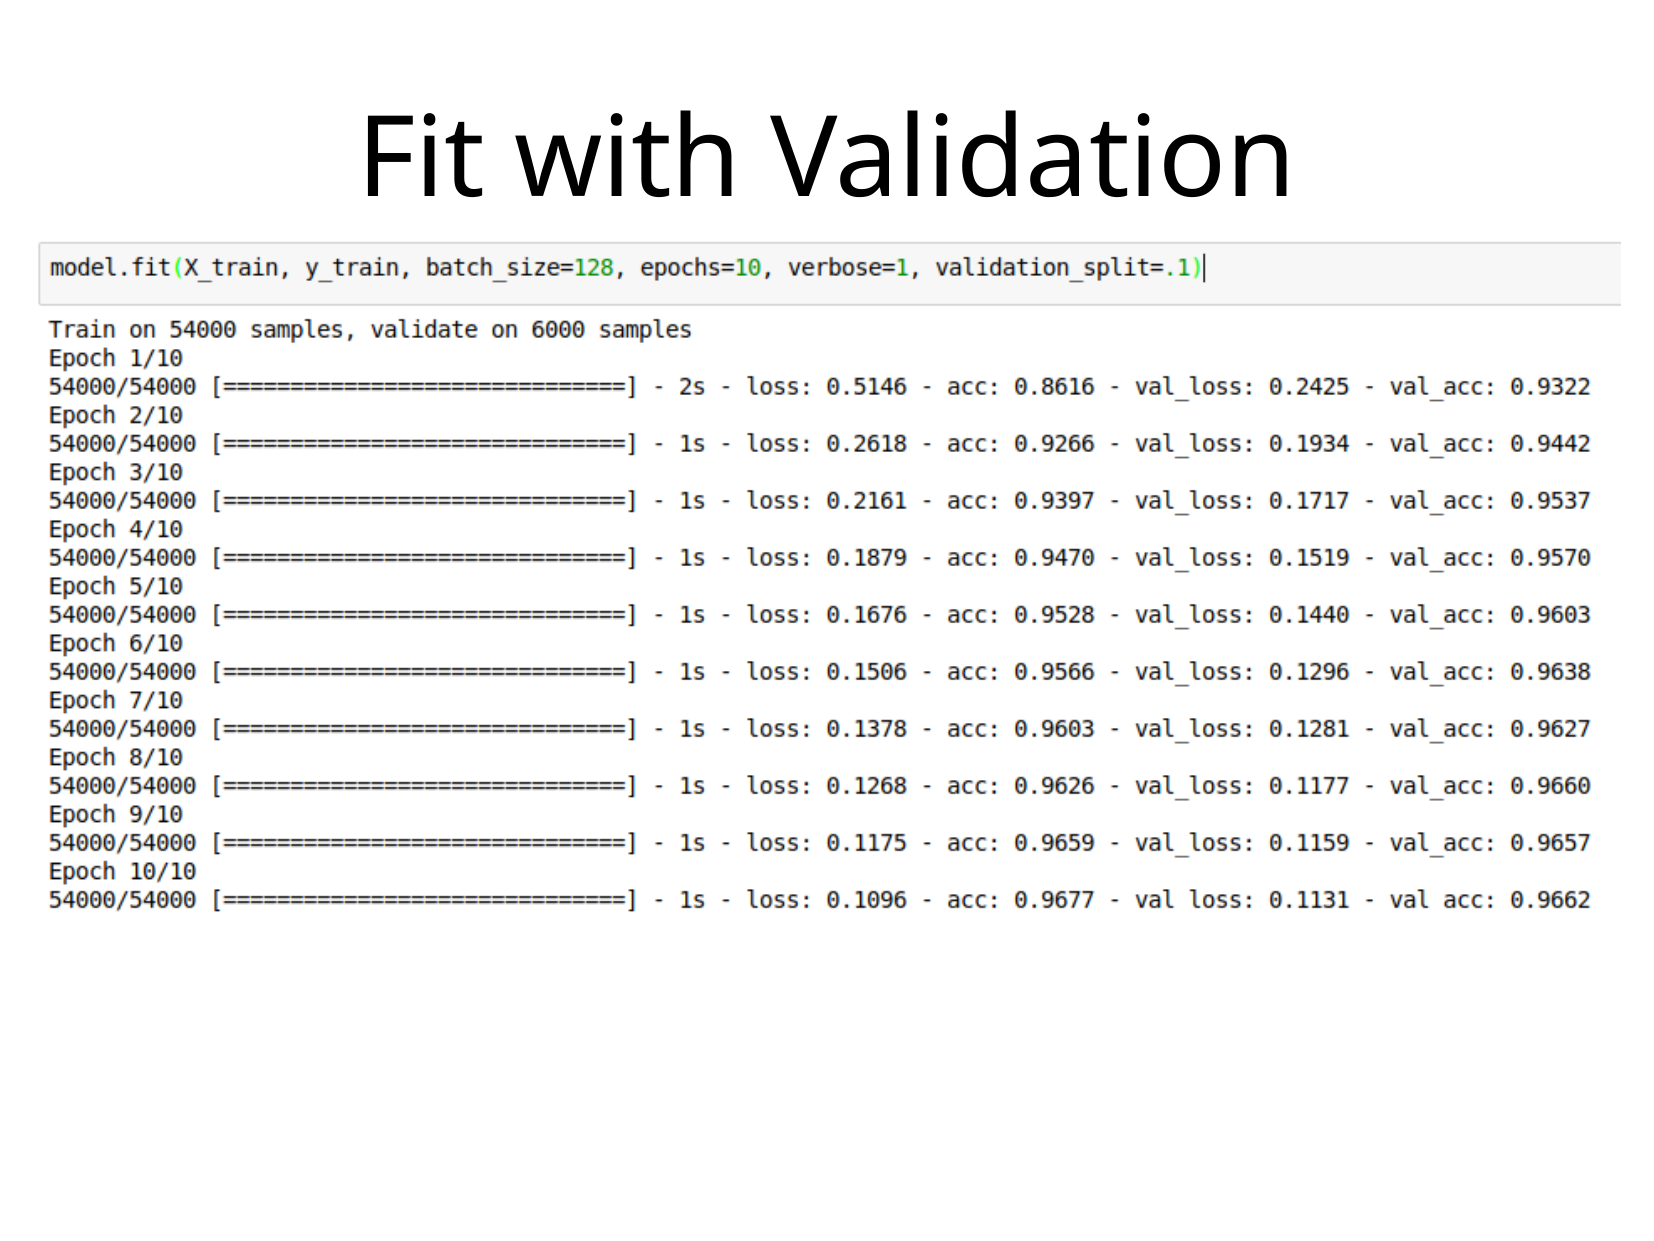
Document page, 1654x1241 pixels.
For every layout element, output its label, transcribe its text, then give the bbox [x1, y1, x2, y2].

picture [32, 239, 1621, 931]
title Fit with Validation [82, 49, 1571, 239]
